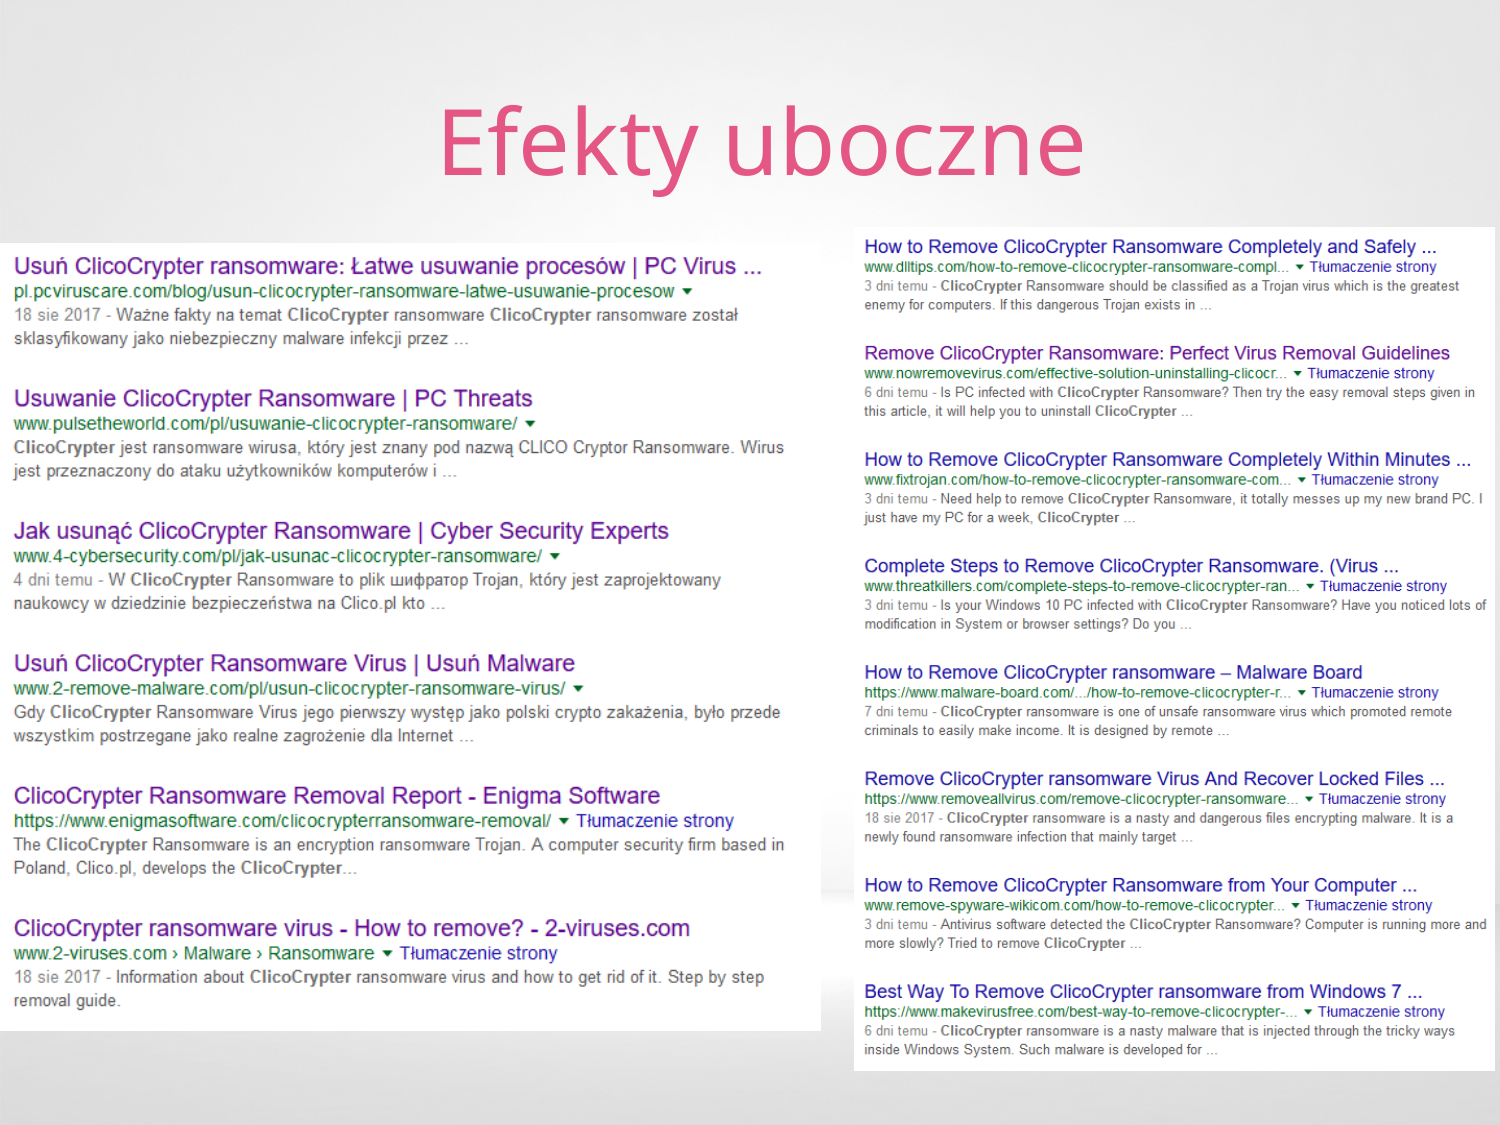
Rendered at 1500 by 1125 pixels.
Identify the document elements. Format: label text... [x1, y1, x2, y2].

picture [0, 0, 1500, 1125]
title Efekty uboczne [75, 45, 1425, 233]
